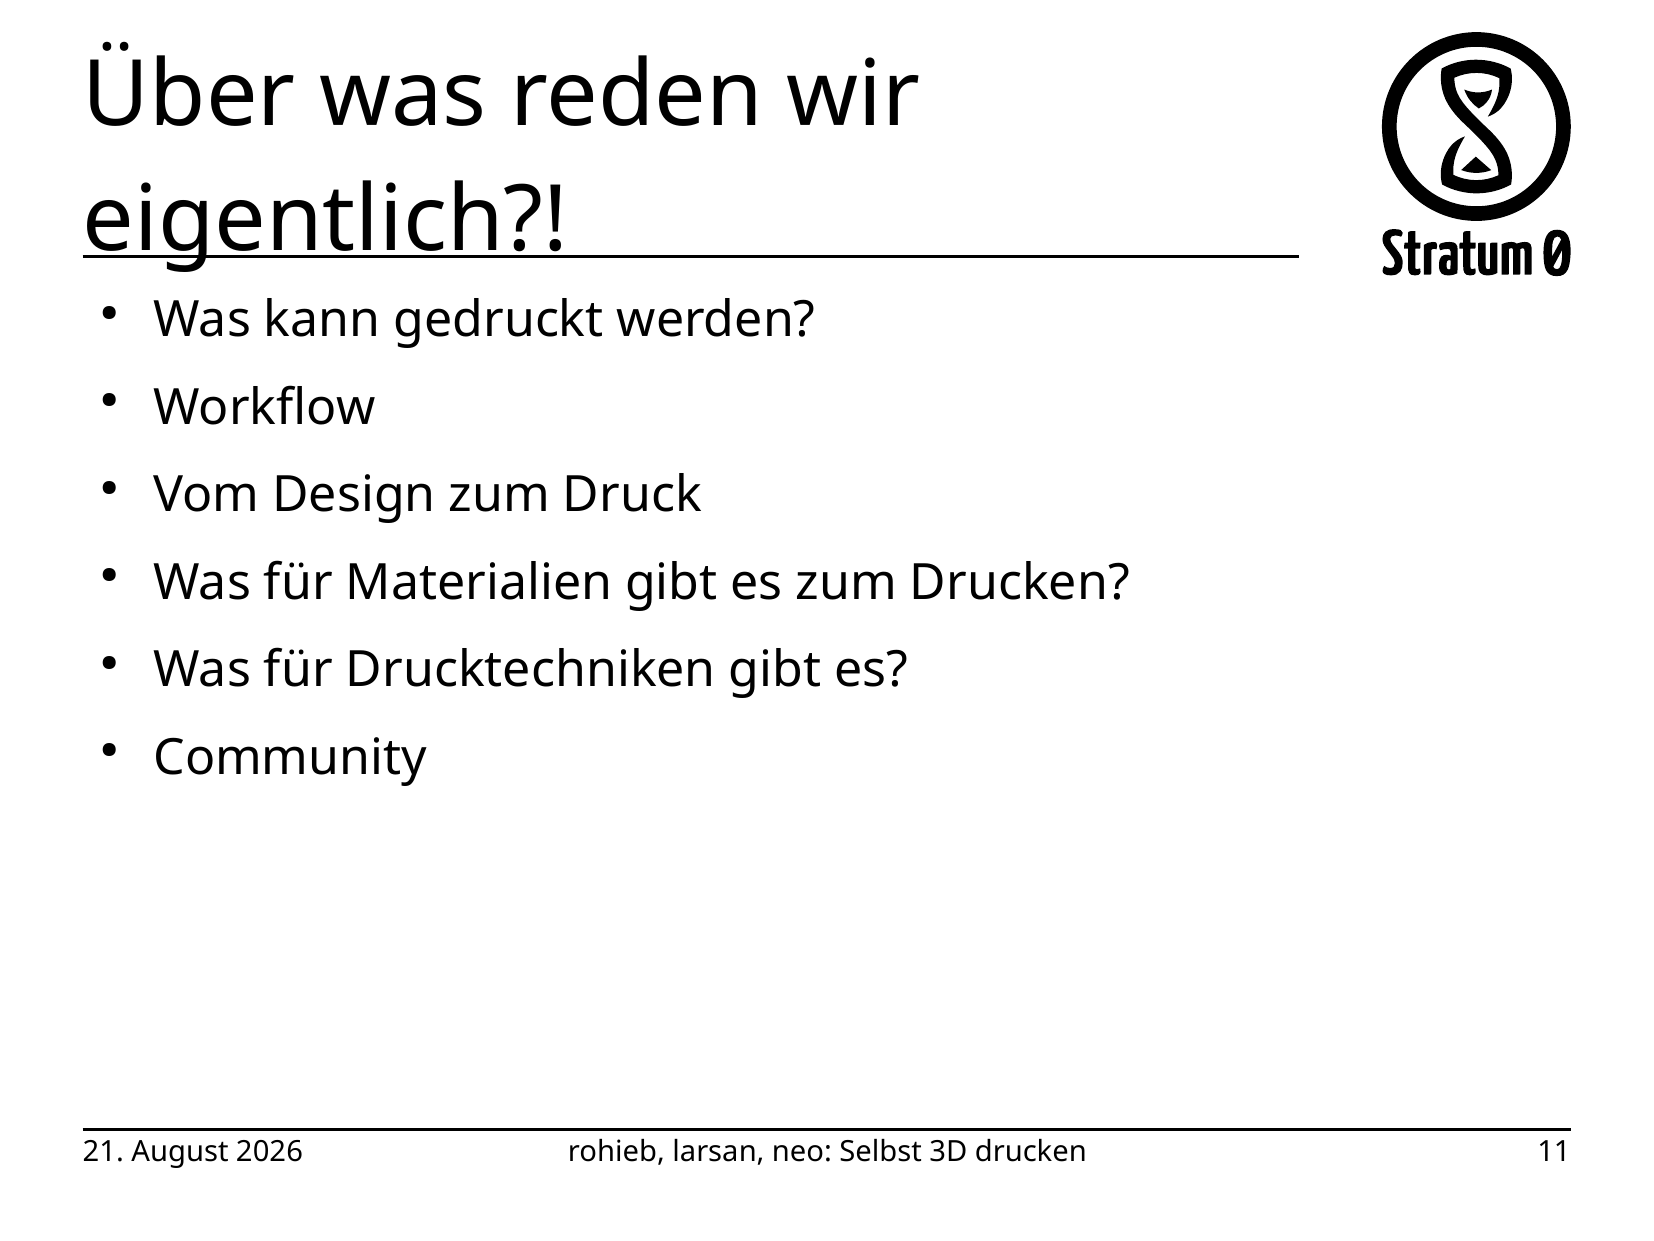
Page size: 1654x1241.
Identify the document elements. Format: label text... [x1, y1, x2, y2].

list Was kann gedruckt werden? Workflow Vom Design zum Druck Was für Materialien gibt es zum Drucken? Was für Drucktechniken gibt es? Community [82, 290, 1538, 1010]
title Über was reden wir eigentlich?! [82, 49, 1300, 257]
